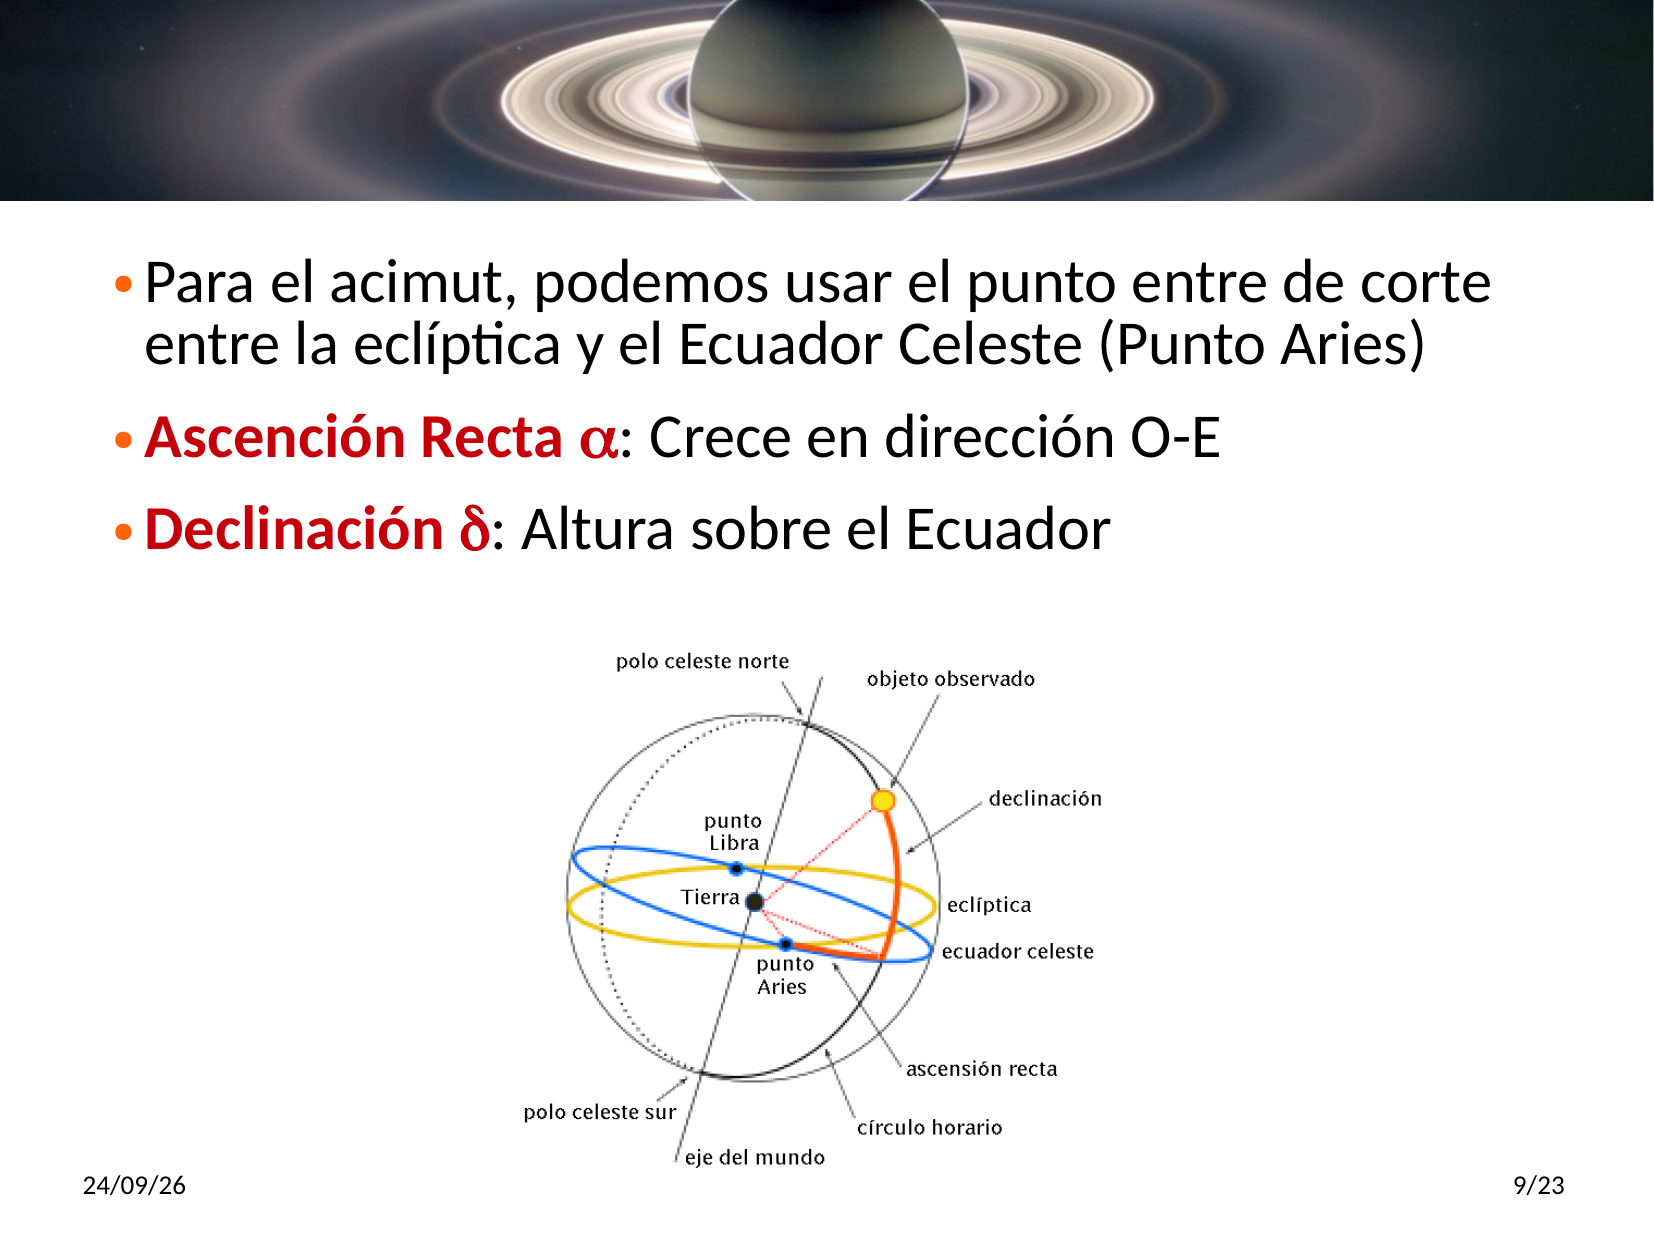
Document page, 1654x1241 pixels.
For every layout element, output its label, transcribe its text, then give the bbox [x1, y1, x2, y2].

list Para el acimut, podemos usar el punto entre de corte entre la eclíptica y el Ecuador Celeste (Punto Aries) Ascención Recta a: Crece en dirección O-E Declinación d: Altura sobre el Ecuador [82, 255, 1571, 1171]
picture [0, 0, 1654, 201]
picture [488, 624, 1141, 1201]
